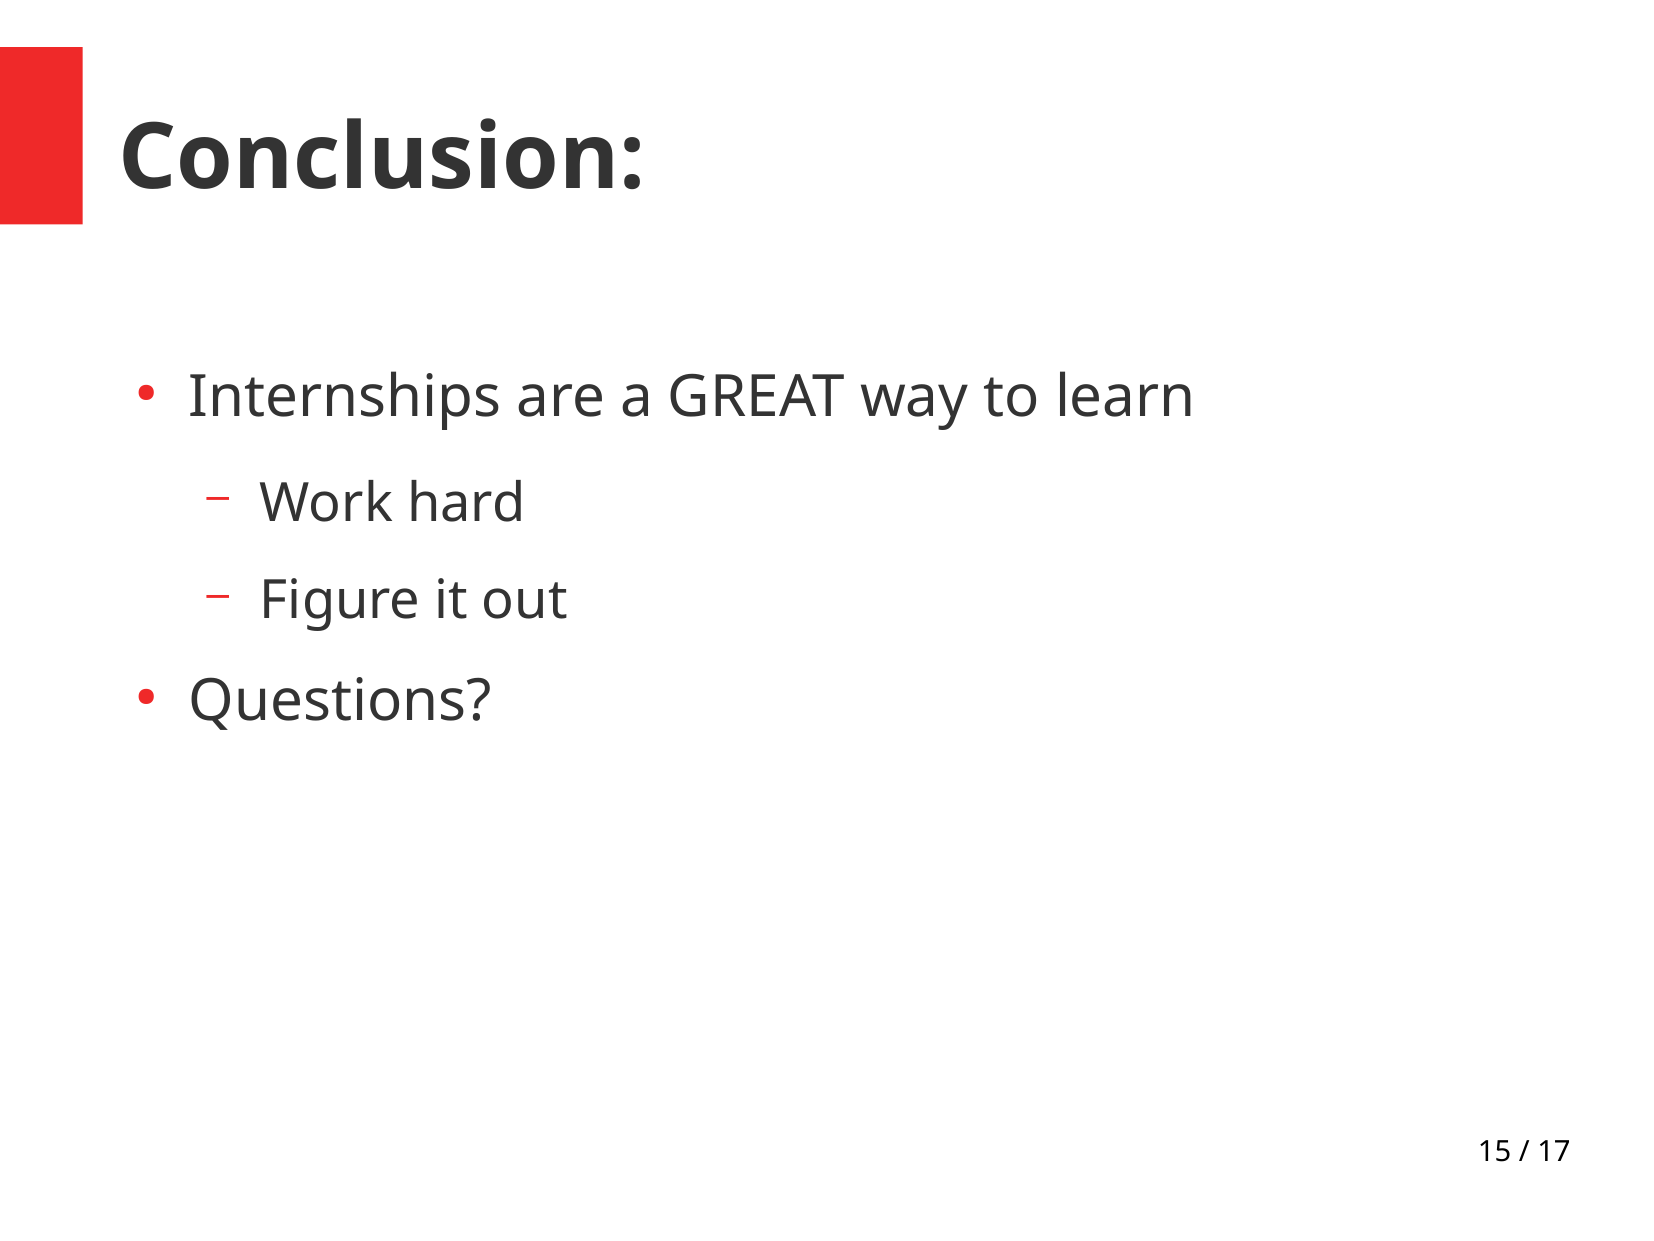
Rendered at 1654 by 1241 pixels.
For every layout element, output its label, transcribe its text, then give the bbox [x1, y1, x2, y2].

title Conclusion: [118, 49, 1571, 257]
list Internships are a GREAT way to learn Work hard Figure it out Questions? [118, 354, 1536, 1074]
